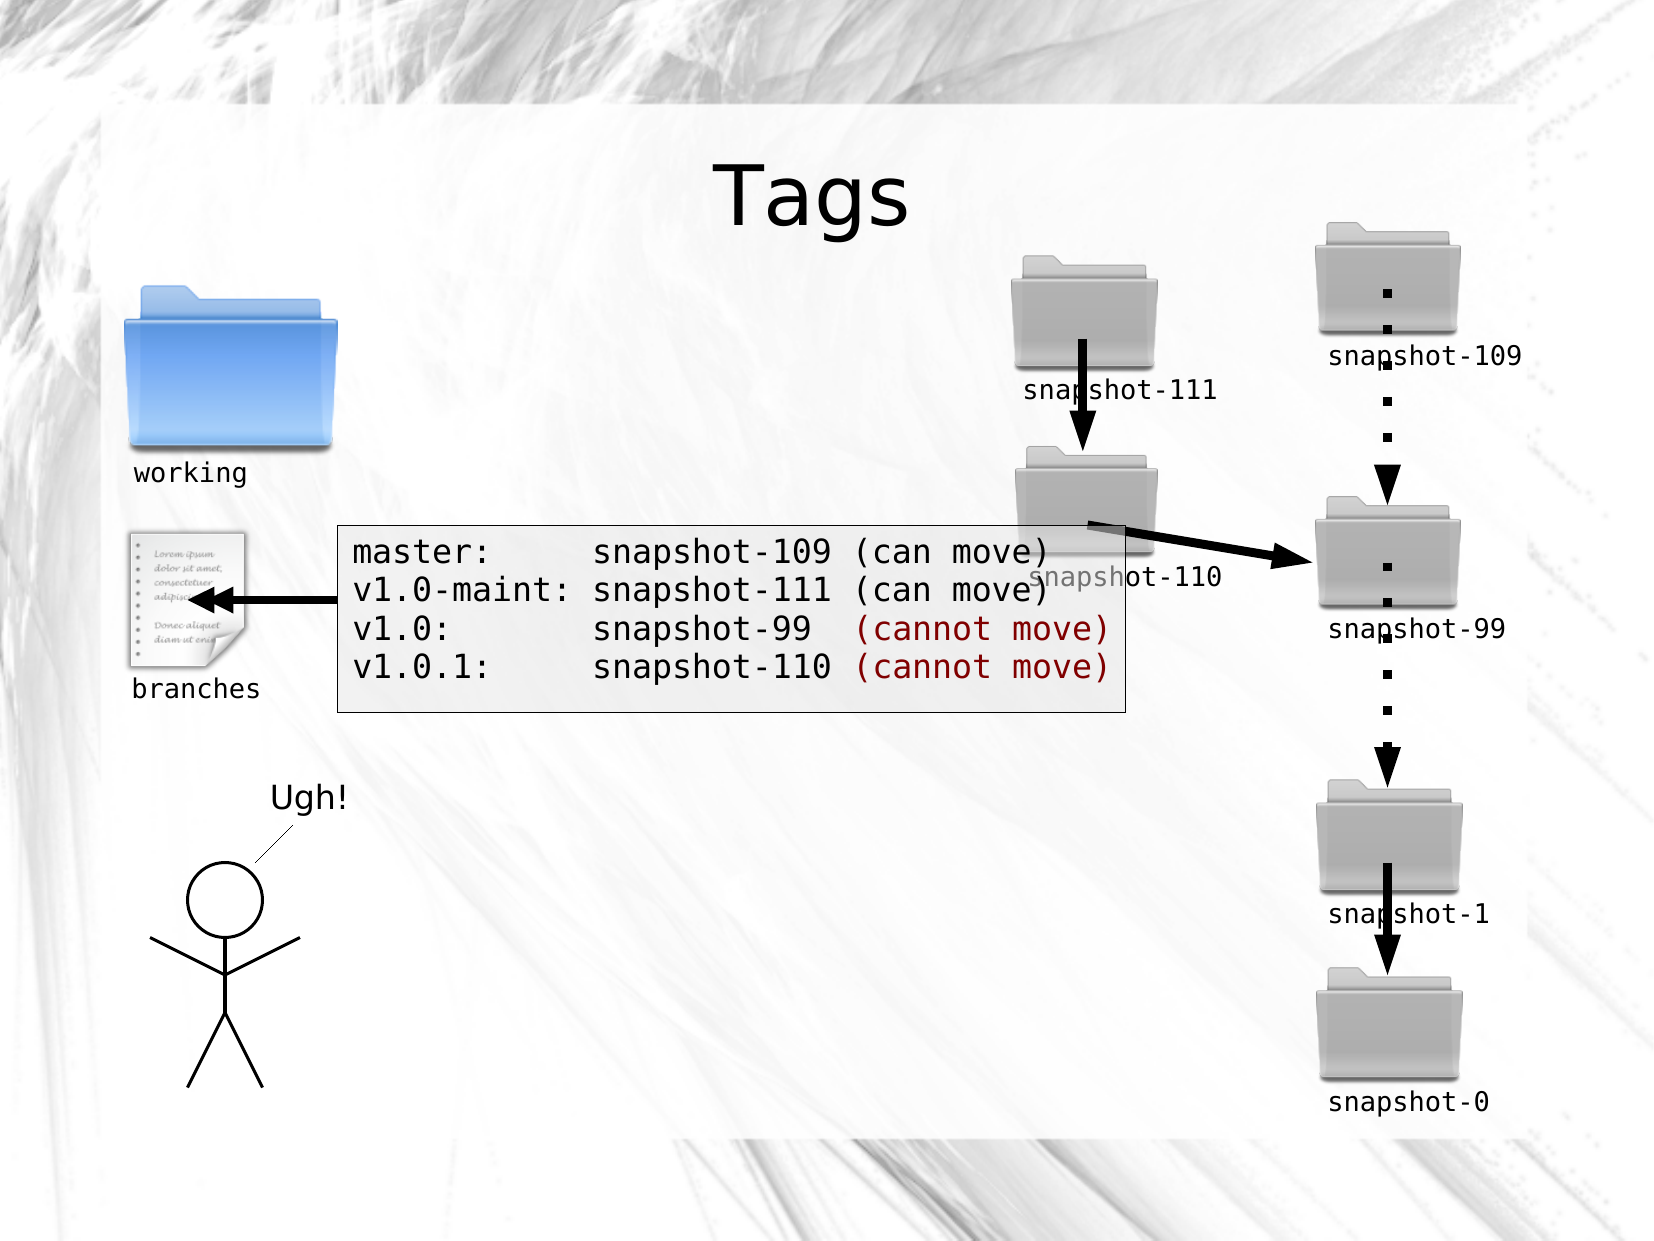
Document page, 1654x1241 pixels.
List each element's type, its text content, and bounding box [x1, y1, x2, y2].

text_box snapshot-99 [1312, 606, 1521, 653]
text_box master: snapshot-109 (can move) v1.0-maint: snapshot-111 (can move) v1.0: snapshot-99 (cannot move) v1.0.1: snapshot-110 (cannot move) [337, 525, 1126, 713]
picture [0, 0, 1654, 1241]
text_box Ugh! [255, 771, 365, 826]
text_box working [119, 450, 263, 497]
text_box snapshot-109 [1312, 332, 1538, 379]
text_box snapshot-1 [1312, 891, 1383, 938]
text_box snapshot-111 [1087, 367, 1233, 414]
text_box snapshot-1 [1392, 891, 1505, 938]
text_box snapshot-110 [1126, 553, 1238, 601]
text_box branches [116, 665, 332, 731]
text_box snapshot-111 [1007, 367, 1078, 414]
text_box snapshot-0 [1312, 1078, 1505, 1126]
title Tags [118, 112, 1506, 281]
